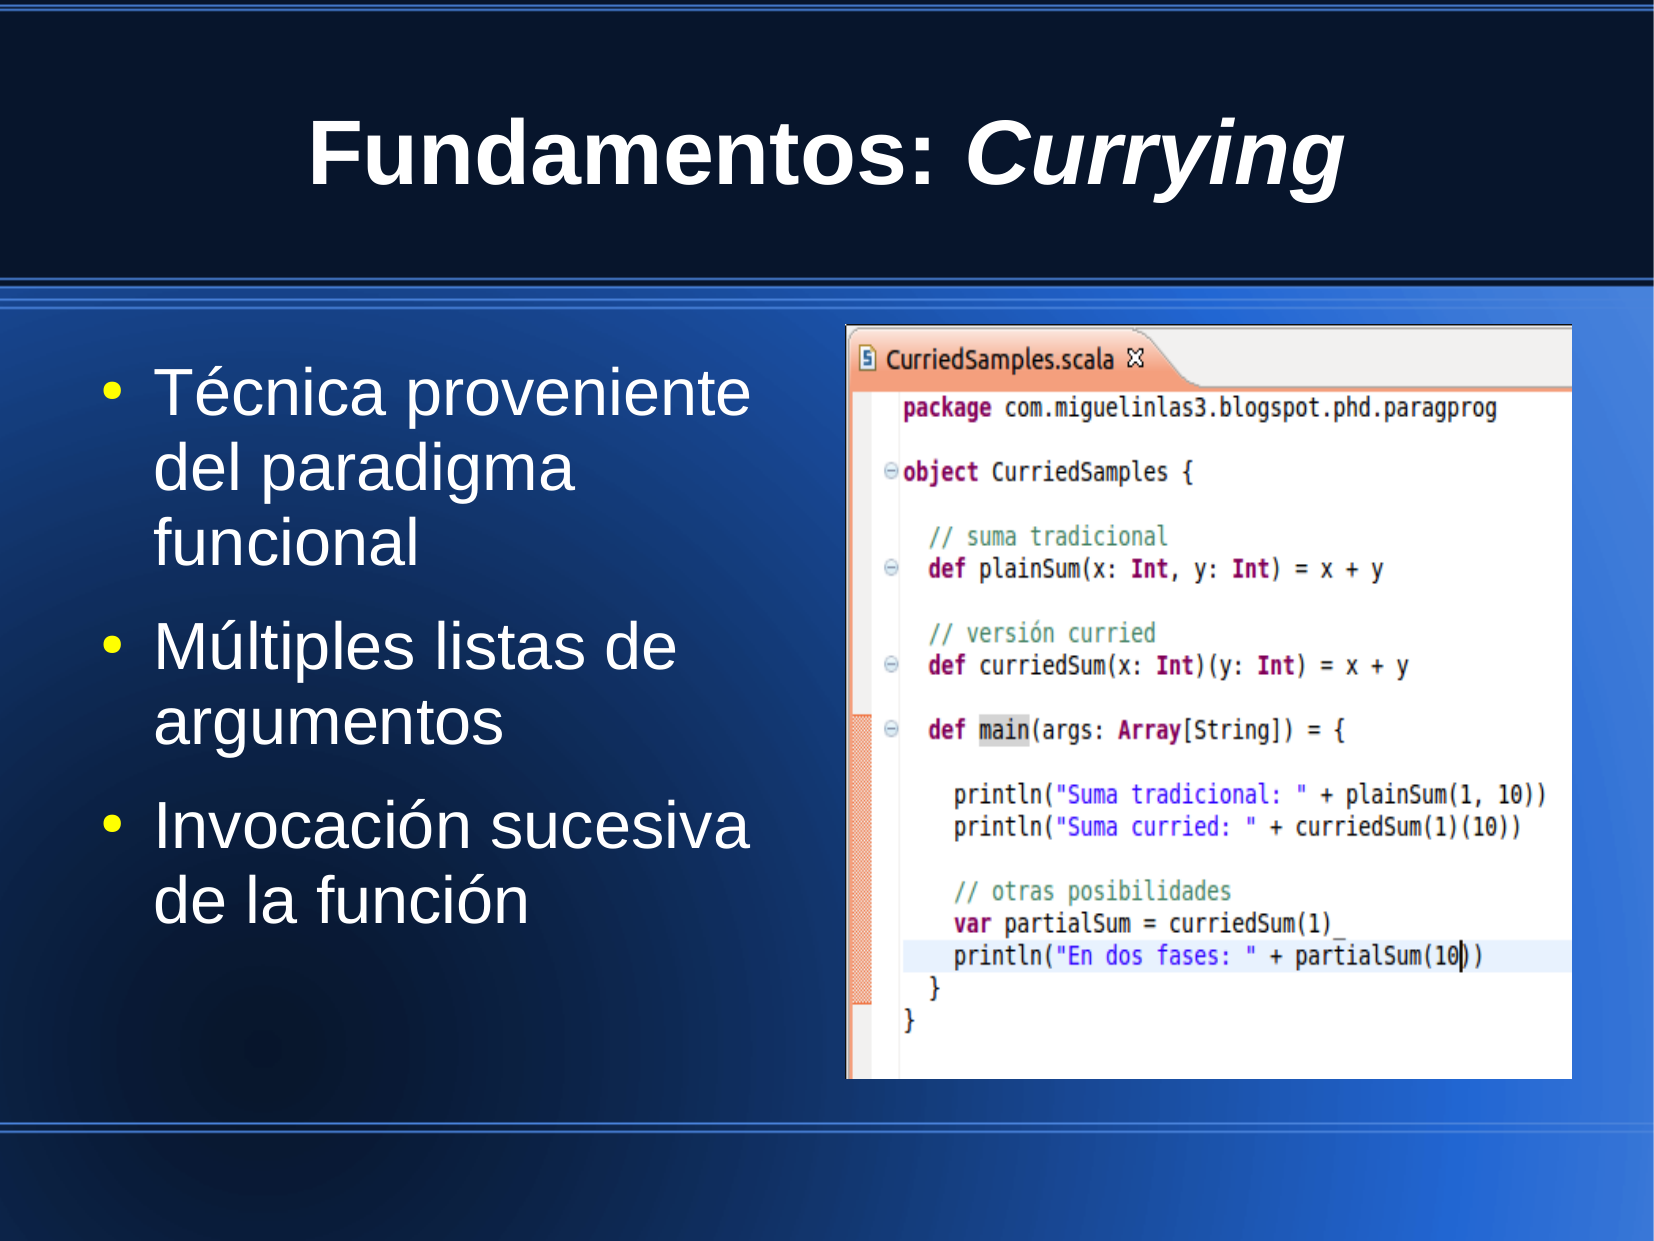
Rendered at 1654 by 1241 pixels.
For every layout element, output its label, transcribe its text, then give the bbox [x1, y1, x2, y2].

title Fundamentos: Currying [82, 49, 1571, 257]
list Técnica proveniente del paradigma funcional Múltiples listas de argumentos Invocación sucesiva de la función [82, 355, 809, 1174]
picture [0, 0, 1654, 1241]
